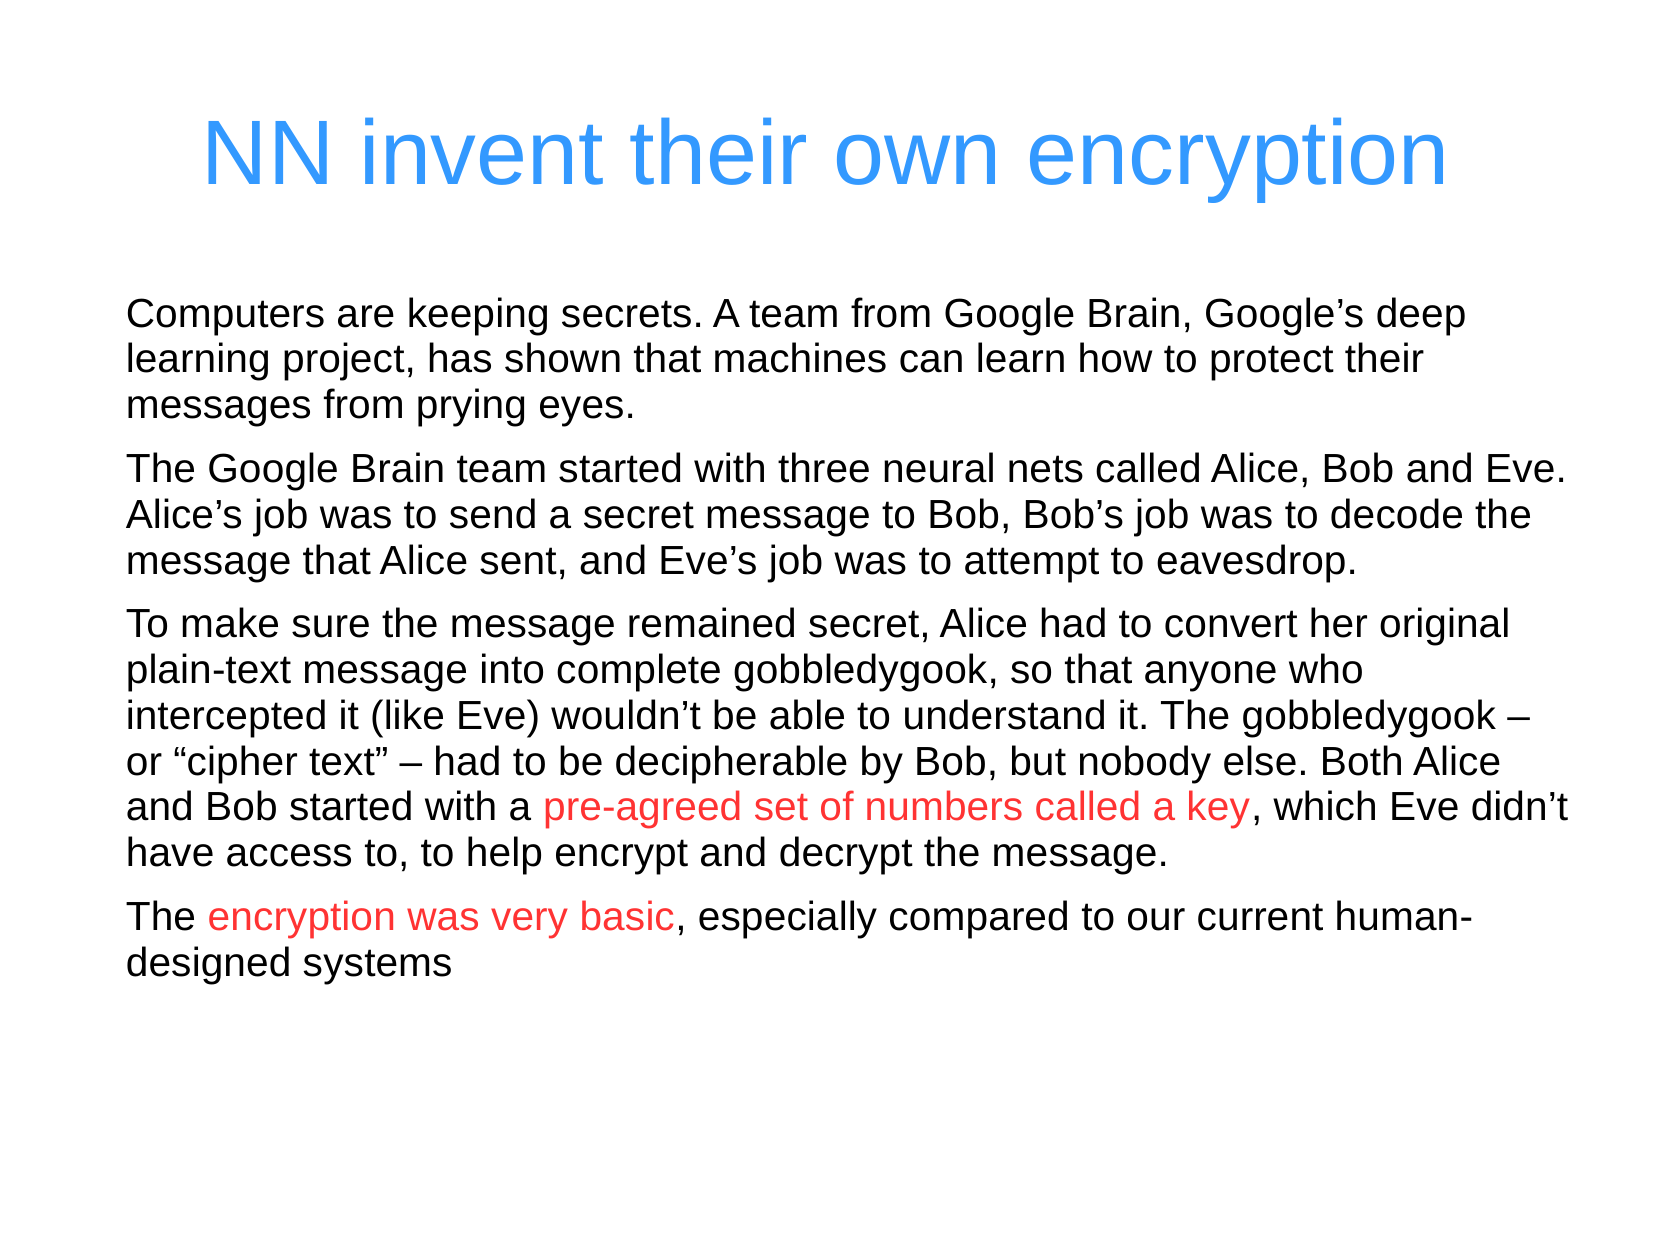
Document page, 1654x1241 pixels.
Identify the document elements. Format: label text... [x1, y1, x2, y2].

list Computers are keeping secrets. A team from Google Brain, Google’s deep learning project, has shown that machines can learn how to protect their messages from prying eyes. The Google Brain team started with three neural nets called Alice, Bob and Eve. Alice’s job was to send a secret message to Bob, Bob’s job was to decode the message that Alice sent, and Eve’s job was to attempt to eavesdrop. To make sure the message remained secret, Alice had to convert her original plain-text message into complete gobbledygook, so that anyone who intercepted it (like Eve) wouldn’t be able to understand it. The gobbledygook – or “cipher text” – had to be decipherable by Bob, but nobody else. Both Alice and Bob started with a pre-agreed set of numbers called a key, which Eve didn’t have access to, to help encrypt and decrypt the message. The encryption was very basic, especially compared to our current human-designed systems [82, 290, 1571, 1010]
title NN invent their own encryption [82, 49, 1571, 257]
